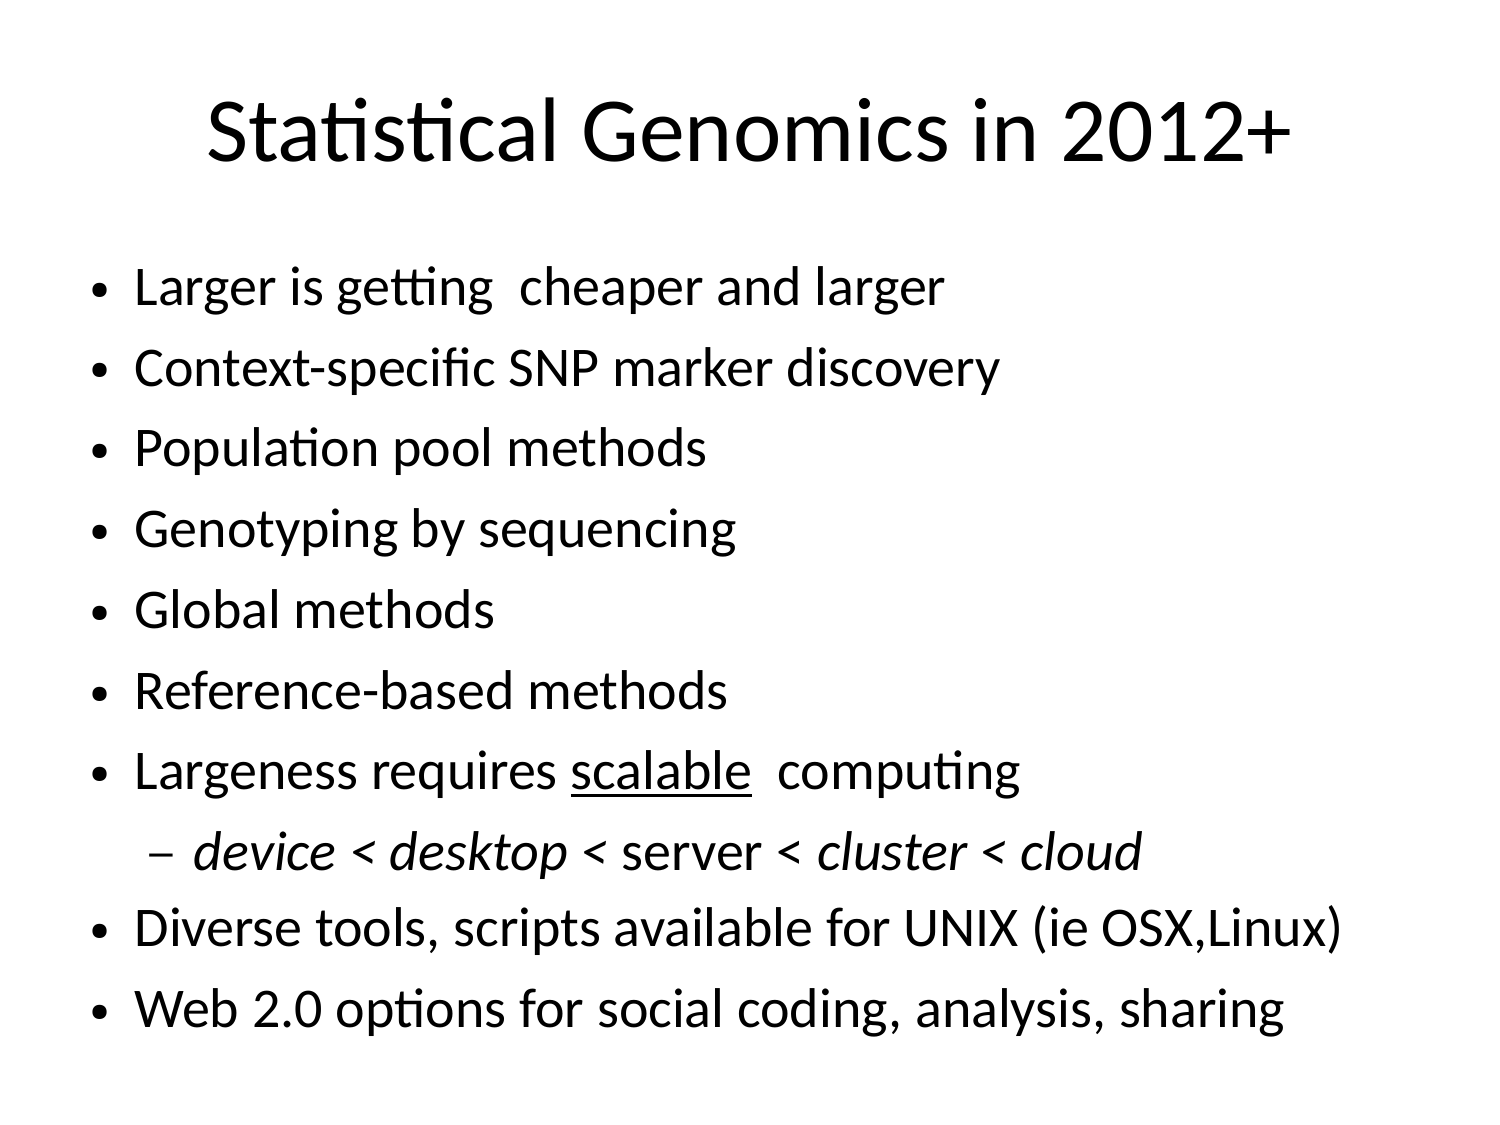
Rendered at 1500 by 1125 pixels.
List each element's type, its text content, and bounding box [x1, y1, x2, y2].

list Larger is getting cheaper and larger Context-specific SNP marker discovery Population pool methods Genotyping by sequencing Global methods Reference-based methods Largeness requires scalable computing device < desktop < server < cluster < cloud Diverse tools, scripts available for UNIX (ie OSX,Linux) Web 2.0 options for social coding, analysis, sharing [75, 263, 1395, 1050]
title Statistical Genomics in 2012+ [75, 31, 1425, 246]
